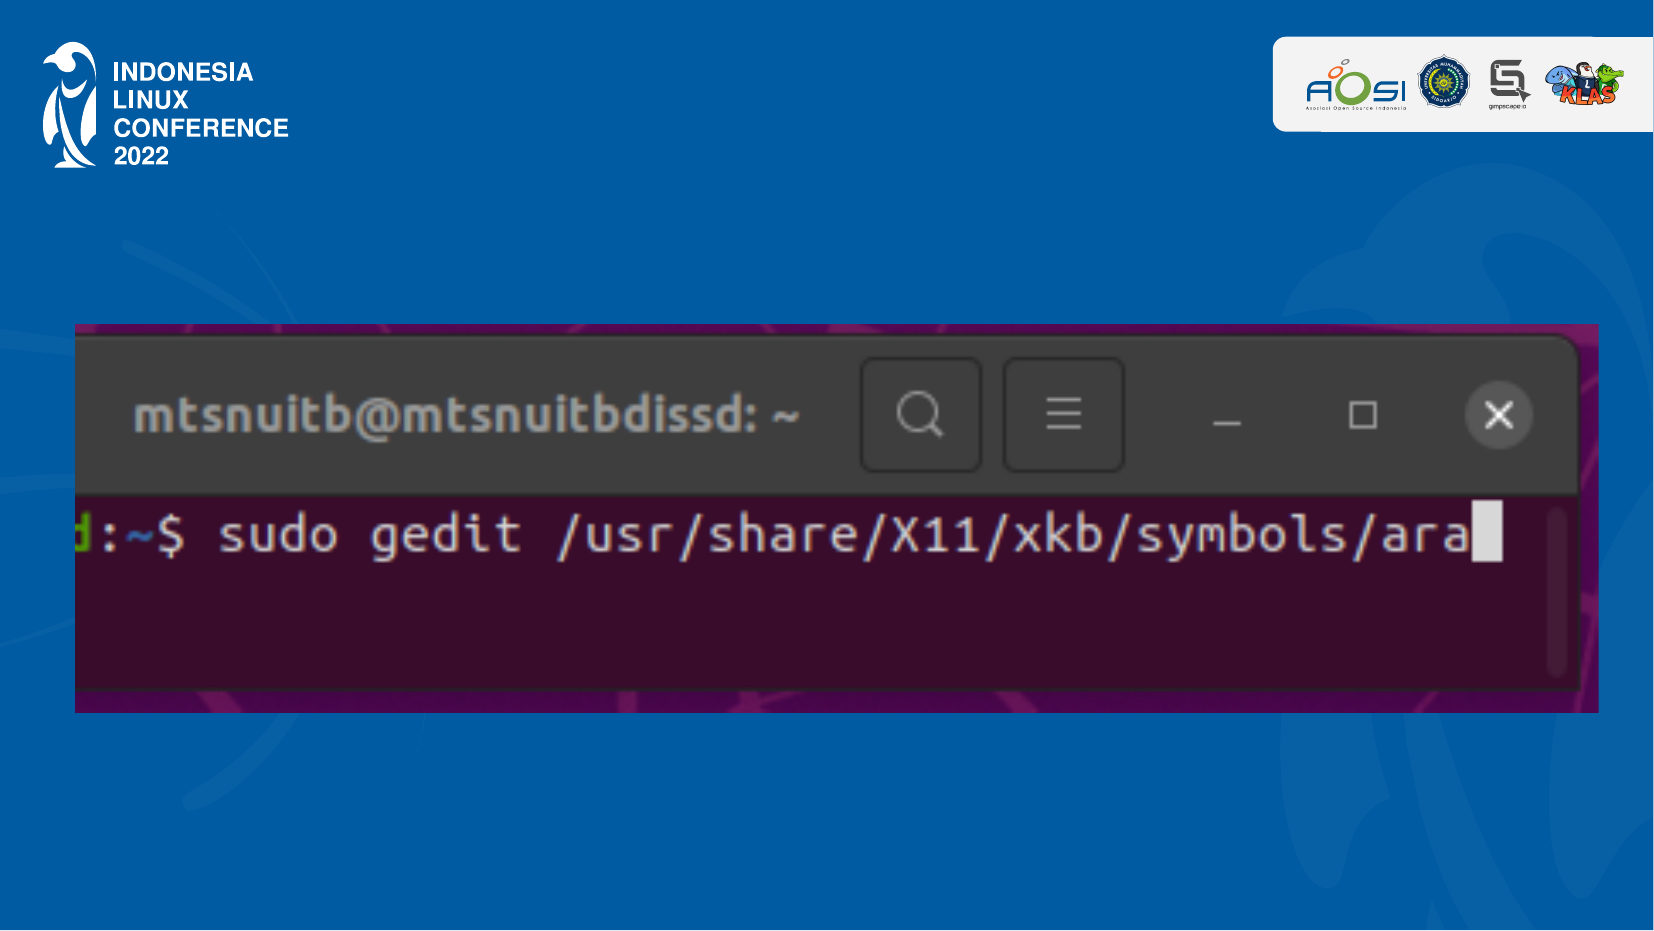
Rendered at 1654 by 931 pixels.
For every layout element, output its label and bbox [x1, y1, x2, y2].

picture [1417, 54, 1471, 108]
picture [75, 324, 1599, 713]
picture [1545, 62, 1624, 105]
